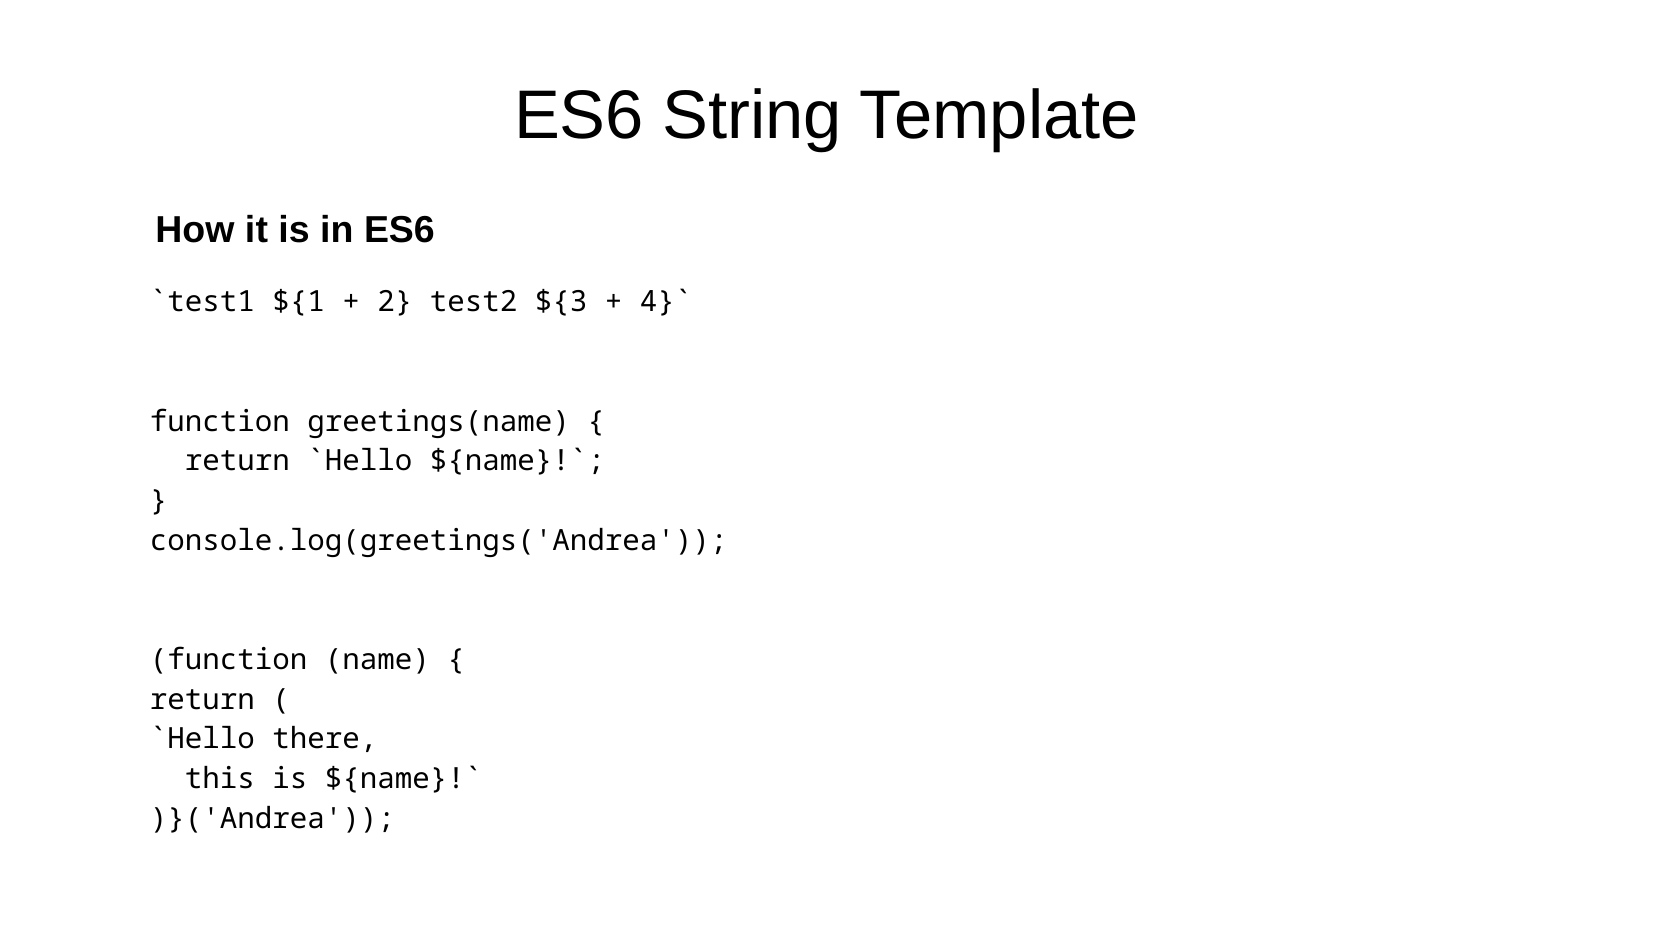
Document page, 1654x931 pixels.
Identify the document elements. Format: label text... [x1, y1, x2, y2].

text_box How it is in ES6 [140, 200, 451, 258]
title ES6 String Template [82, 37, 1571, 193]
text_box `test1 ${1 + 2} test2 ${3 + 4}` function greetings(name) { return `Hello ${name}!`; } console.log(greetings('Andrea')); (function (name) { return ( `Hello there, this is ${name}!` )}('Andrea')); html`<a href="${href}">hello</a>`; [135, 273, 760, 842]
